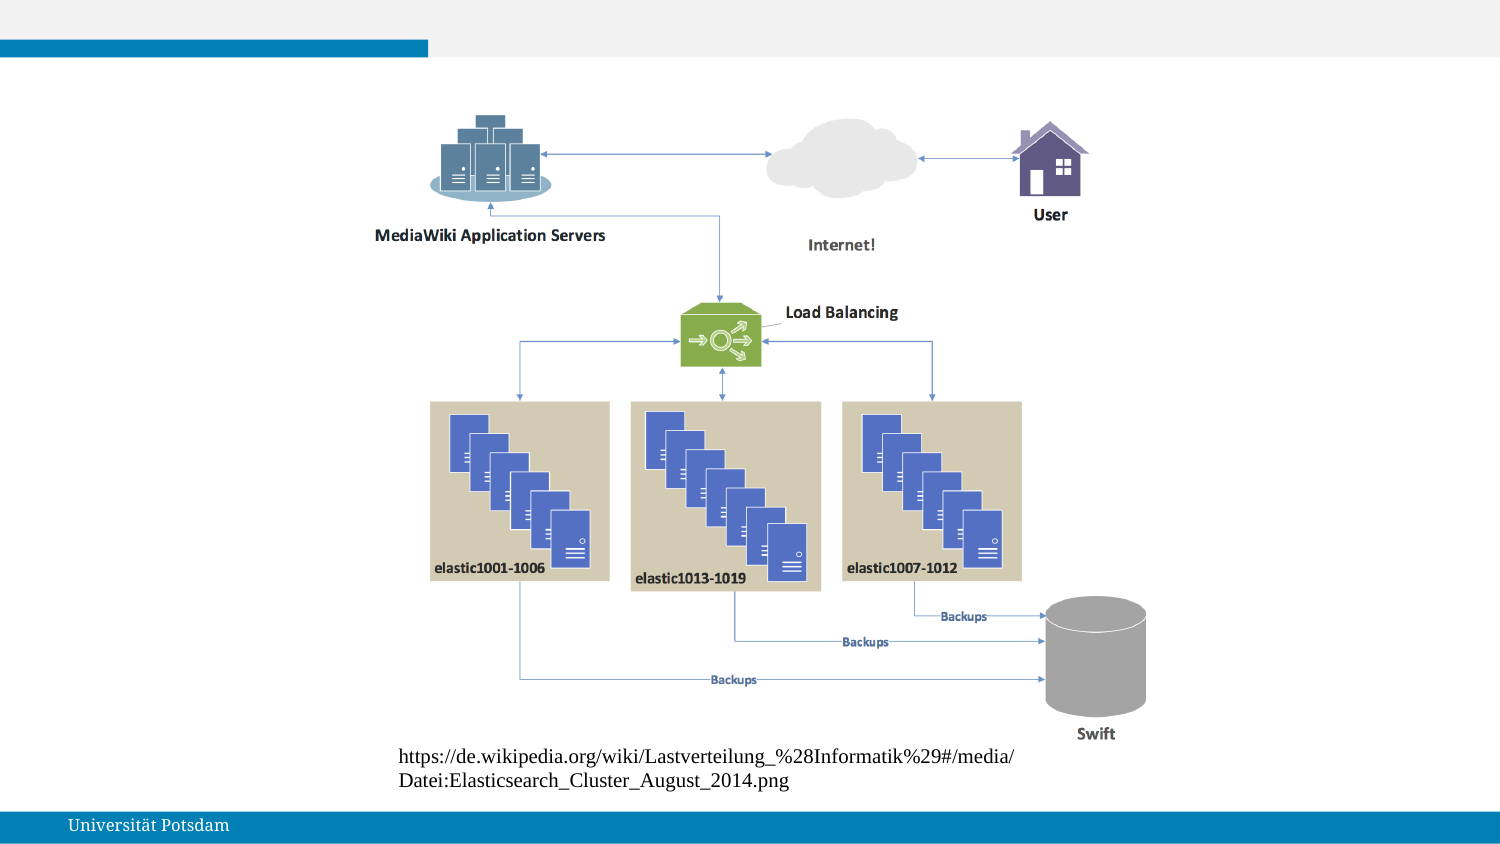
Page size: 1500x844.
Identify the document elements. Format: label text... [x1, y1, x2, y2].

text_box https://de.wikipedia.org/wiki/Lastverteilung_%28Informatik%29#/media/Datei:Elasticsearch_Cluster_August_2014.png [383, 738, 1182, 824]
picture [287, 77, 1182, 768]
